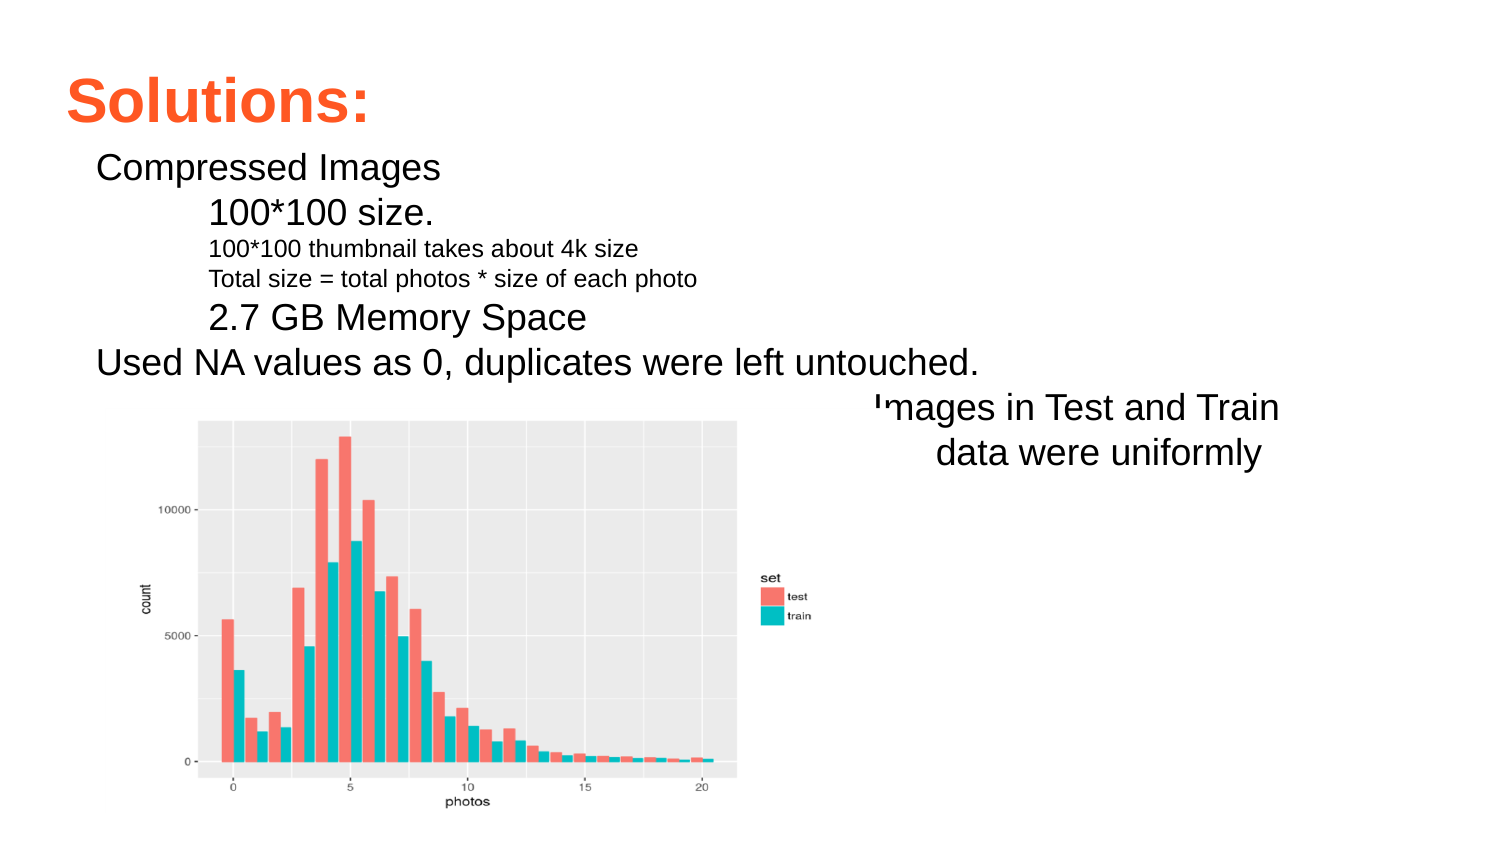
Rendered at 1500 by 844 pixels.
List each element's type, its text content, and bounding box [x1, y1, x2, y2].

title Solutions: [51, 33, 1449, 128]
list Compressed Images 100*100 size. 100*100 thumbnail takes about 4k size Total size = total photos * size of each photo 2.7 GB Memory Space Used NA values as 0, duplicates were left untouched. Images in Test and Train data were uniformly distributed. [43, 127, 1441, 785]
picture [105, 408, 891, 813]
